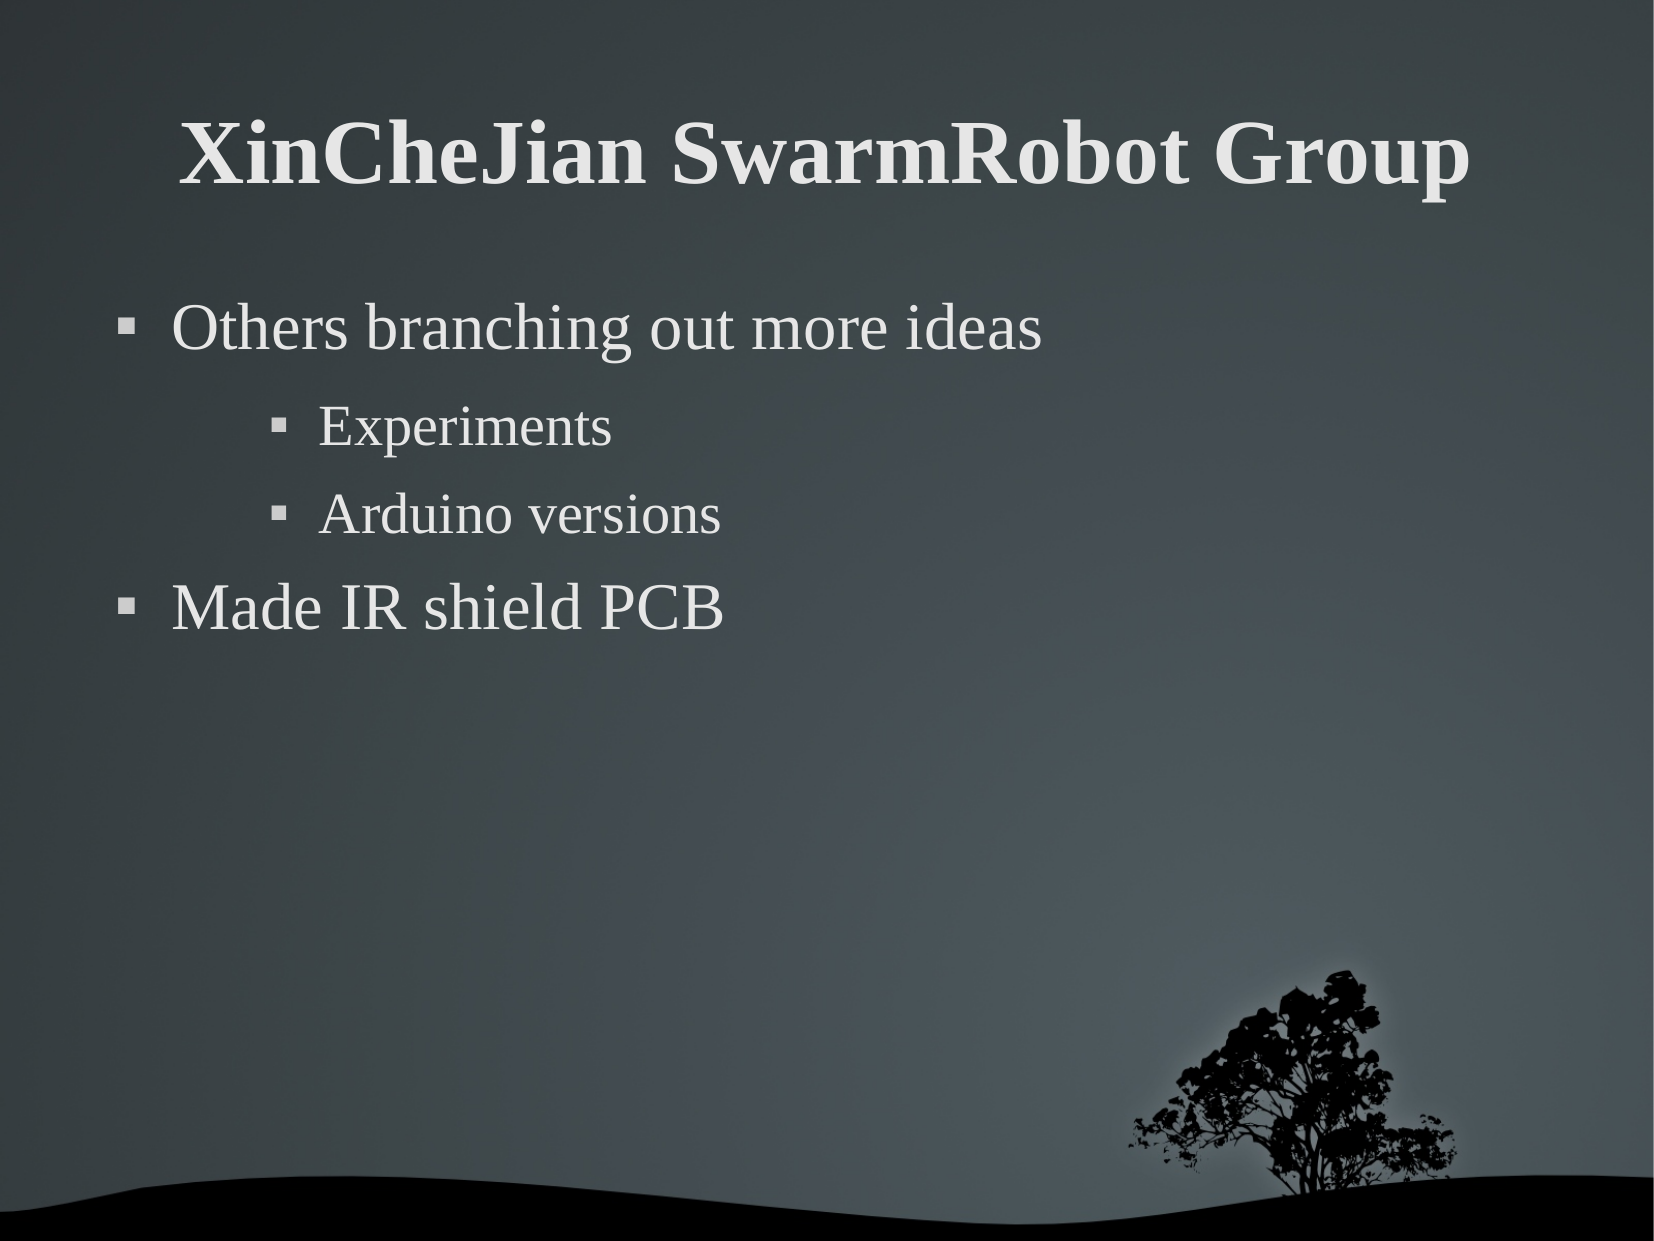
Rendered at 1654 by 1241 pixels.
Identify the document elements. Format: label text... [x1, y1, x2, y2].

list Others branching out more ideas Experiments Arduino versions Made IR shield PCB [82, 290, 1571, 1109]
title XinCheJian SwarmRobot Group [82, 49, 1571, 257]
picture [0, 0, 1654, 1241]
